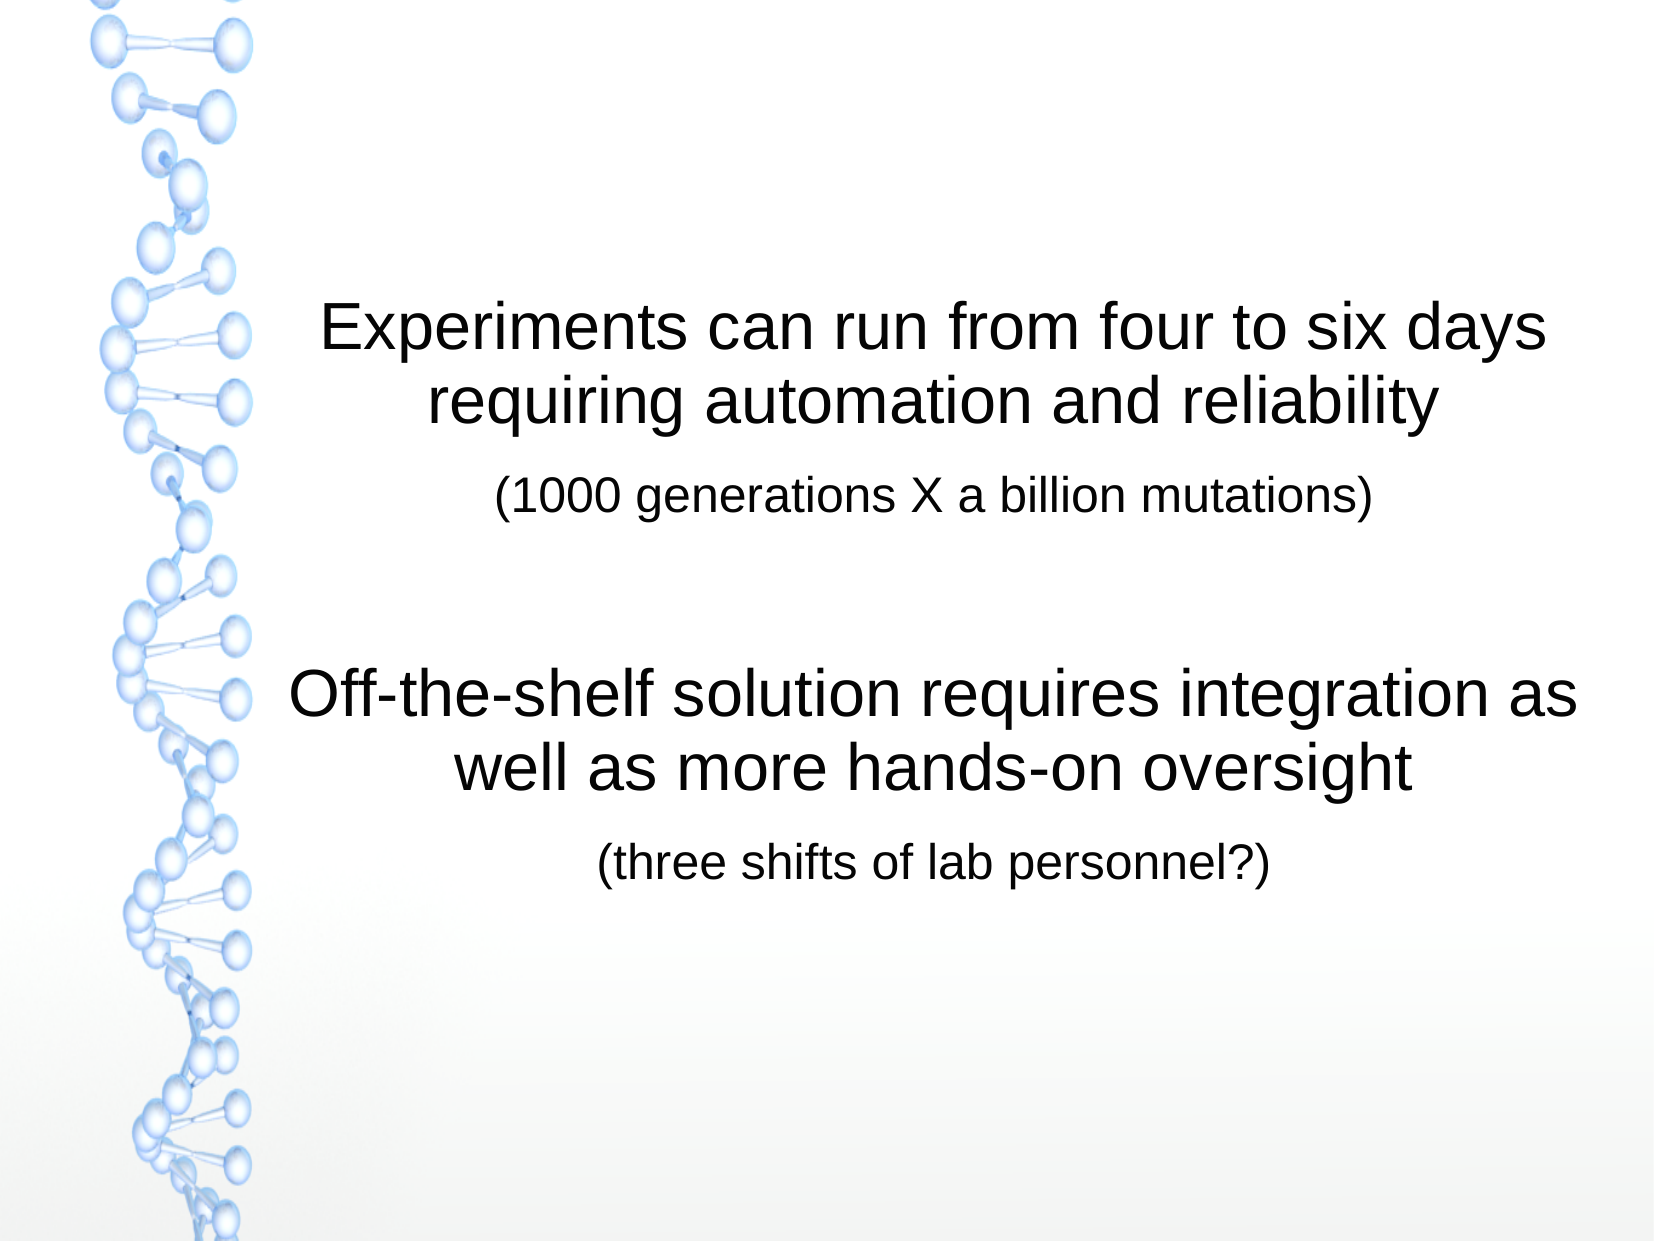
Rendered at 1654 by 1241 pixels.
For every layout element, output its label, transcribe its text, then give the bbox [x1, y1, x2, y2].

picture [0, 0, 1654, 1241]
text_box Experiments can run from four to six days requiring automation and reliability (1000 generations X a billion mutations) Off-the-shelf solution requires integration as well as more hands-on oversight (three shifts of lab personnel?) [270, 104, 1599, 1077]
